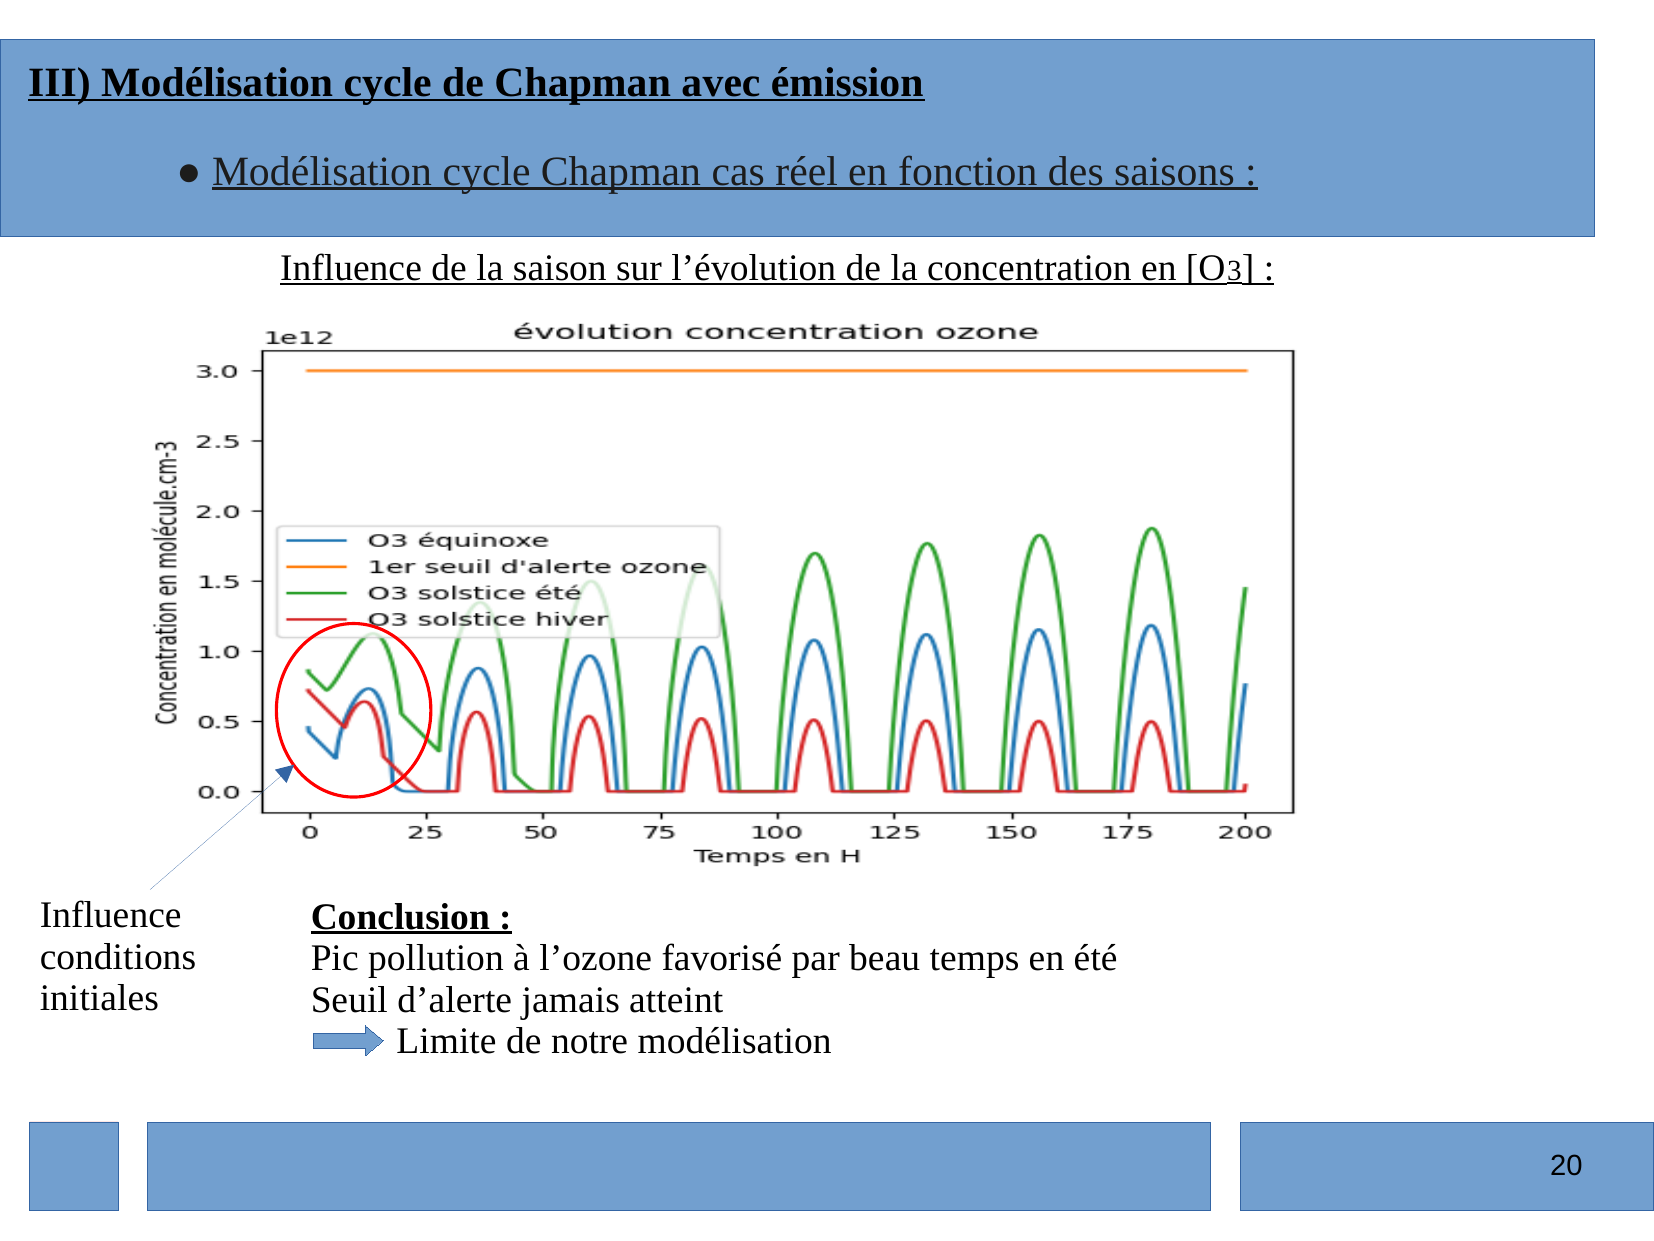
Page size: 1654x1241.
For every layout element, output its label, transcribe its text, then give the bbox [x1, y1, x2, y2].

text_box III) Modélisation cycle de Chapman avec émission [28, 59, 1447, 153]
text_box [313, 1025, 384, 1056]
text_box Influence de la saison sur l’évolution de la concentration en [O3] : [265, 283, 1351, 380]
text_box ● Modélisation cycle Chapman cas réel en fonction des saisons : [176, 147, 1565, 283]
text_box 20 [1535, 1141, 1625, 1218]
picture [129, 304, 1380, 875]
text_box Influence conditions initiales [25, 886, 267, 1027]
picture [278, 626, 429, 795]
text_box Conclusion : Pic pollution à l’ozone favorisé par beau temps en été Seuil d’alerte jamais atteint Limite de notre modélisation [296, 888, 1271, 1153]
